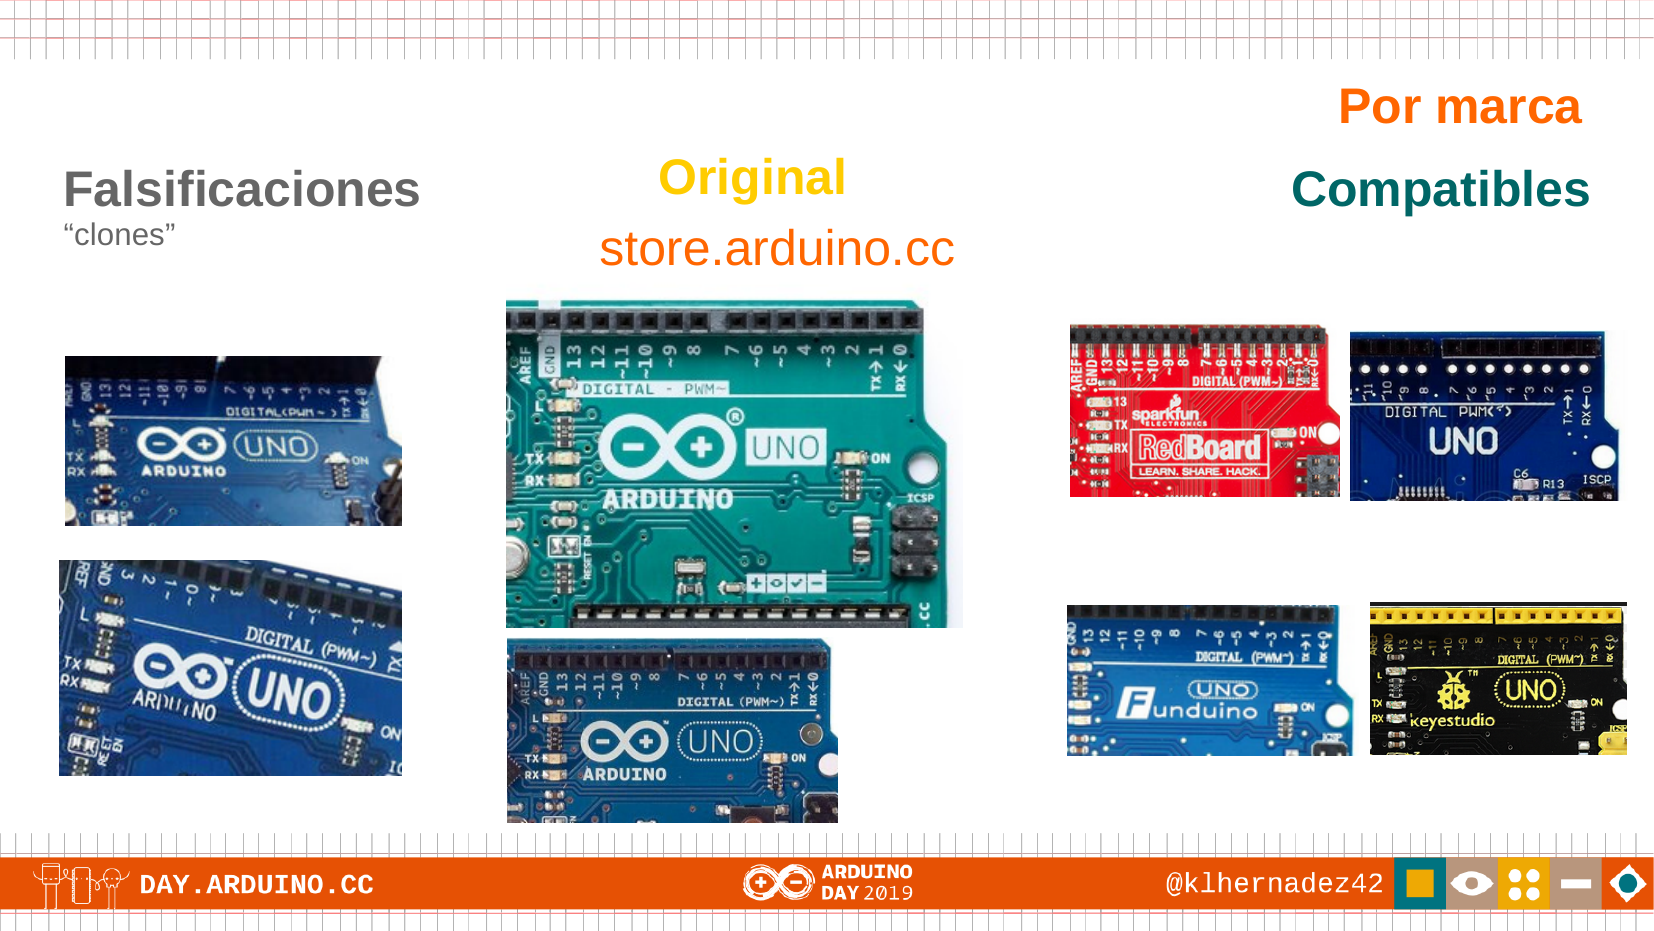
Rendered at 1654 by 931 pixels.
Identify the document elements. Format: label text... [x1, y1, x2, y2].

text_box Falsificaciones “clones” [48, 153, 438, 259]
picture [0, 0, 1654, 931]
text_box Por marca [1323, 71, 1601, 142]
text_box Original [643, 142, 863, 212]
text_box Compatibles [1276, 153, 1607, 225]
text_box store.arduino.cc [584, 212, 1027, 375]
